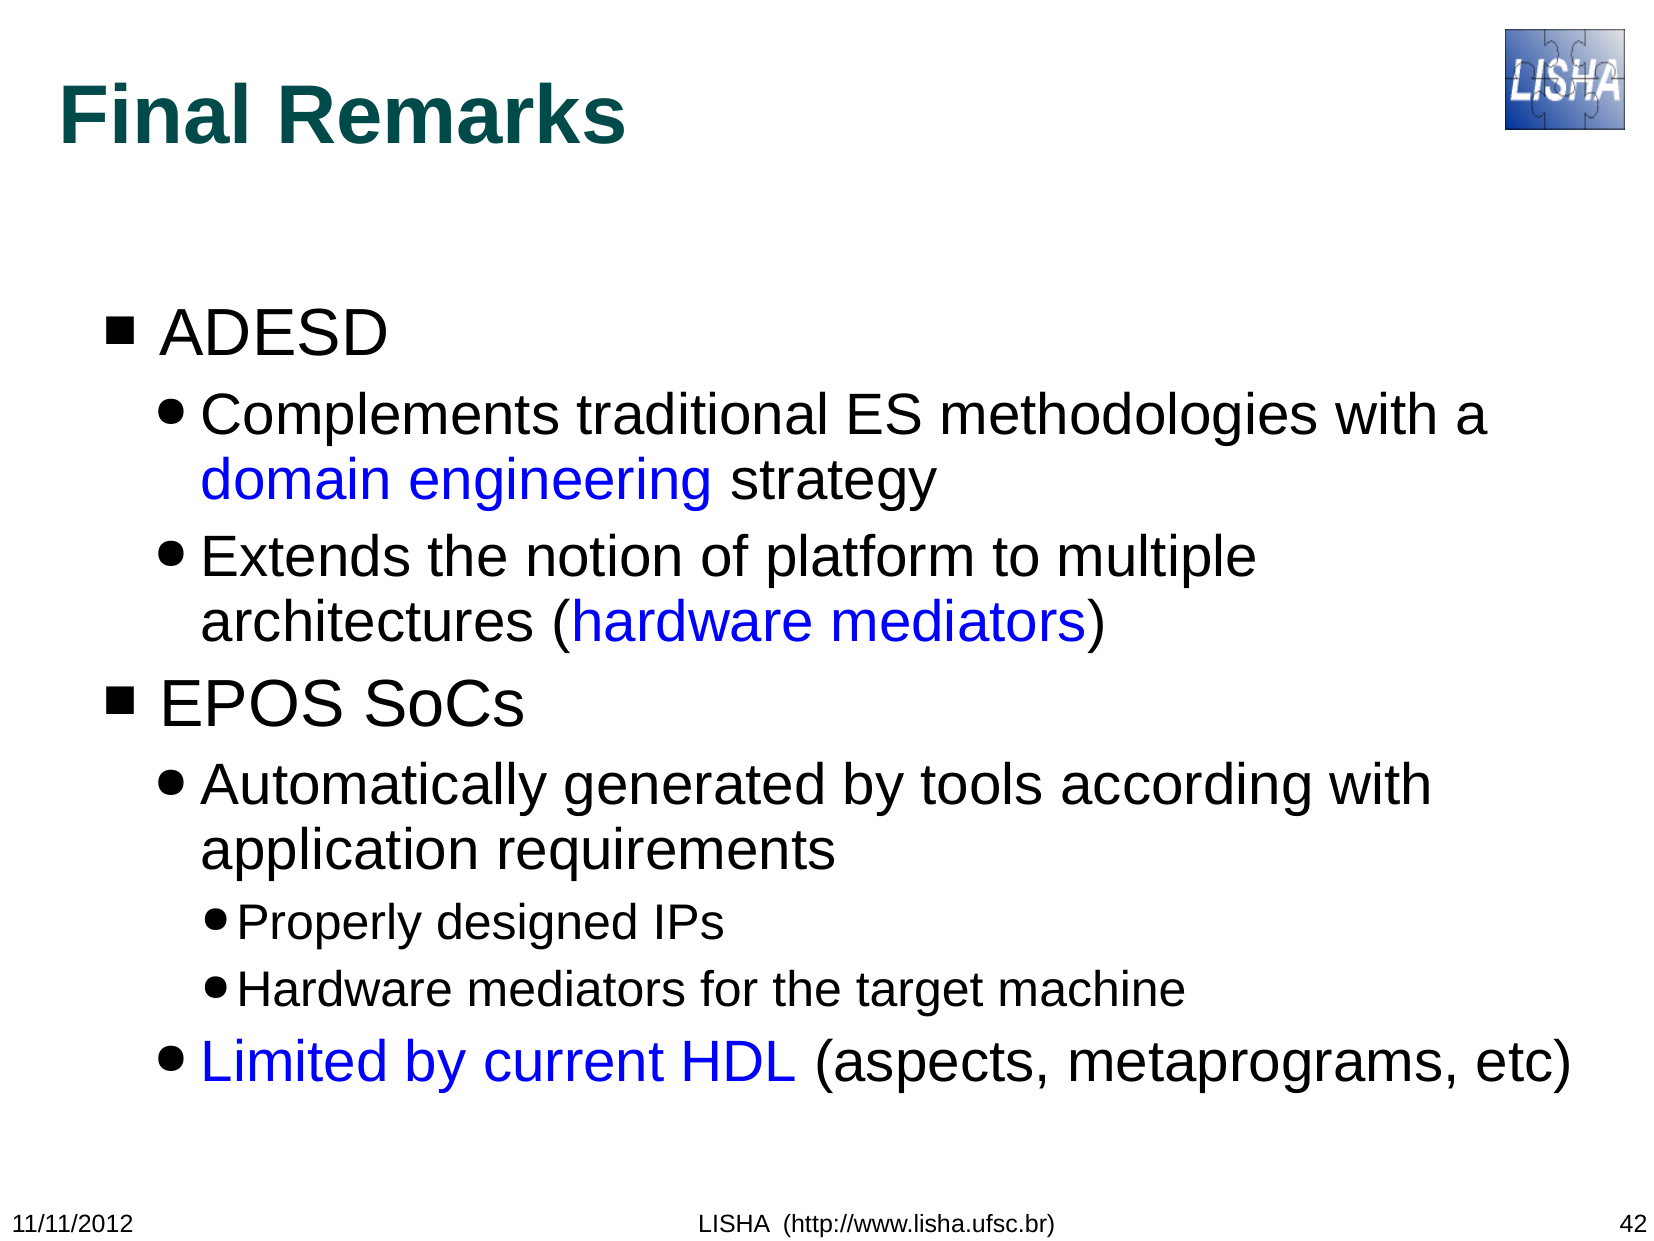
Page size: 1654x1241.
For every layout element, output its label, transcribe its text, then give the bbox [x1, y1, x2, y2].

picture [1505, 29, 1625, 130]
list ADESD Complements traditional ES methodologies with a domain engineering strategy Extends the notion of platform to multiple architectures (hardware mediators) EPOS SoCs Automatically generated by tools according with application requirements Properly designed IPs Hardware mediators for the target machine Limited by current HDL (aspects, metaprograms, etc) [59, 295, 1595, 1182]
title Final Remarks [58, 11, 1463, 219]
